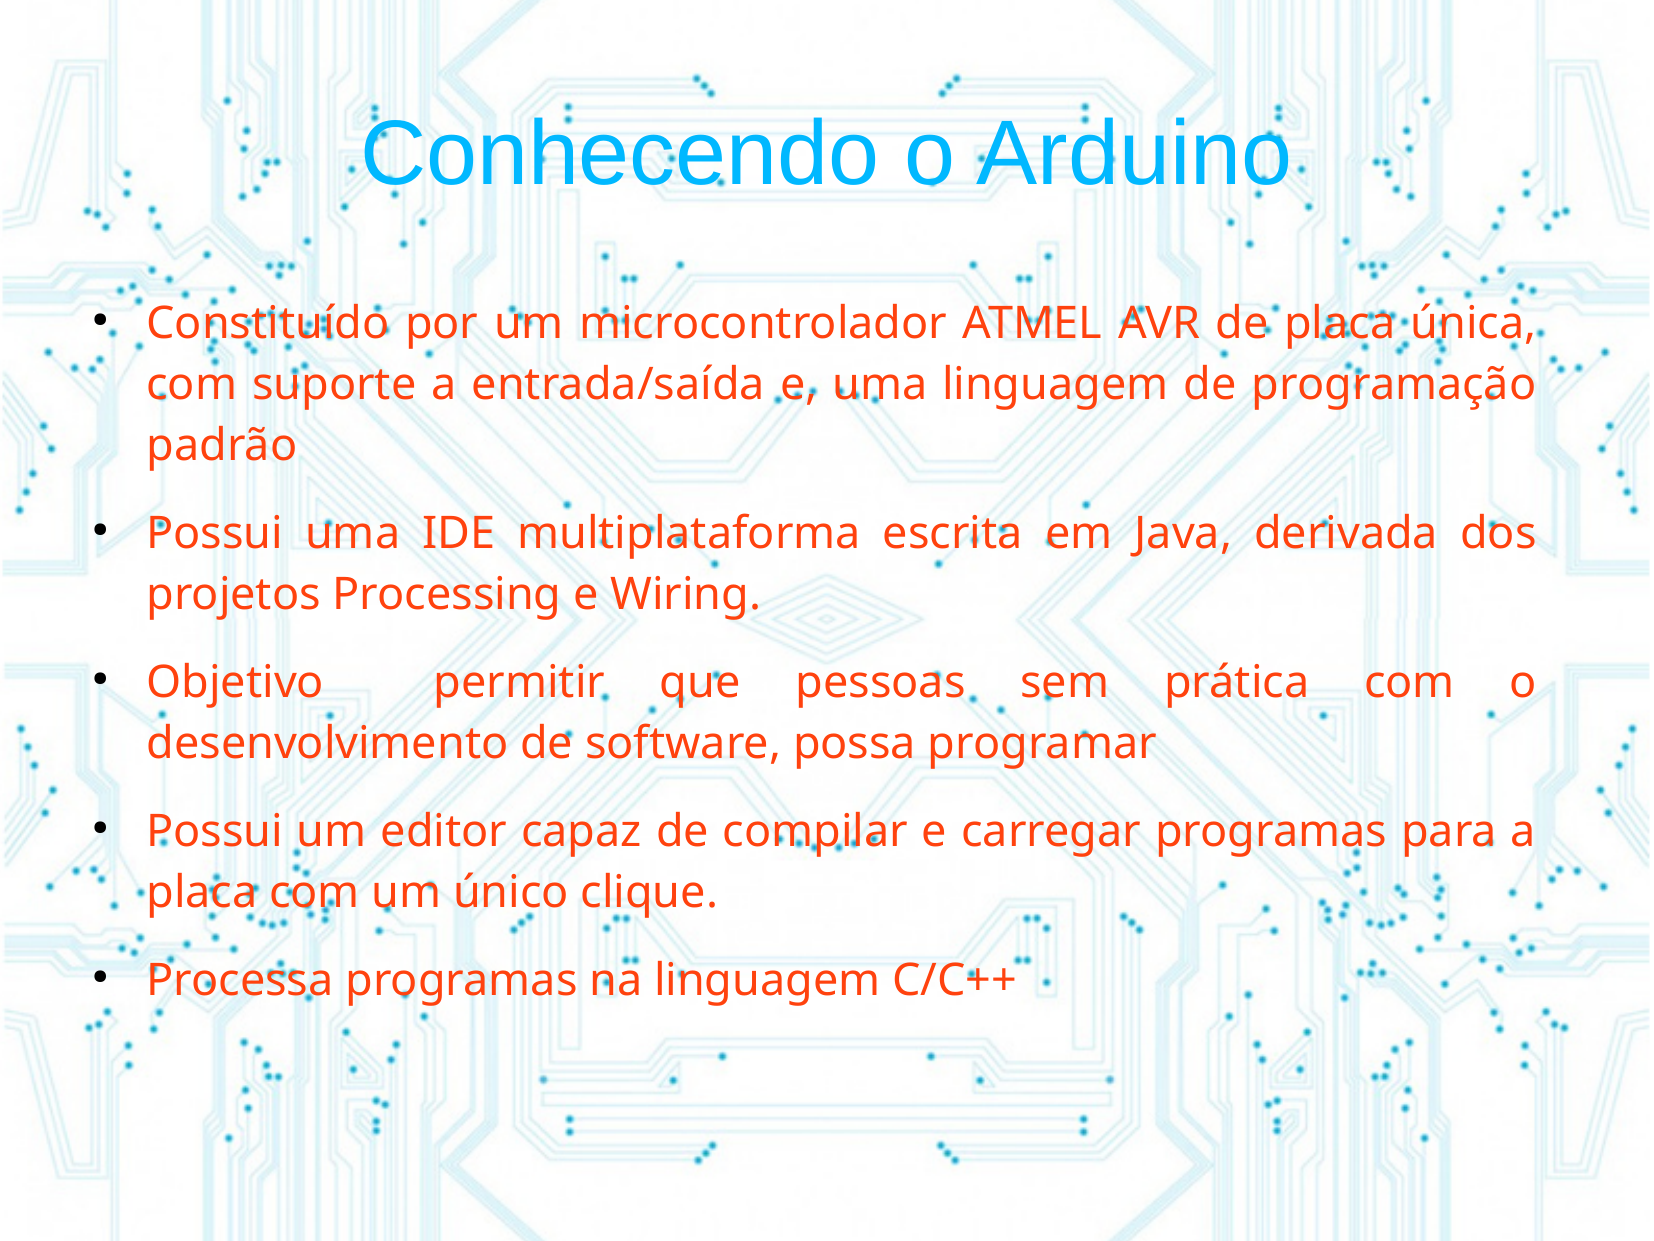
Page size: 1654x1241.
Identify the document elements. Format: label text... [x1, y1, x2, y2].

list Constituído por um microcontrolador ATMEL AVR de placa única, com suporte a entrada/saída e, uma linguagem de programação padrão Possui uma IDE multiplataforma escrita em Java, derivada dos projetos Processing e Wiring. Objetivo permitir que pessoas sem prática com o desenvolvimento de software, possa programar Possui um editor capaz de compilar e carregar programas para a placa com um único clique. Processa programas na linguagem C/C++ [82, 290, 1538, 1010]
title Conhecendo o Arduino [82, 49, 1571, 257]
picture [0, 0, 1654, 1241]
